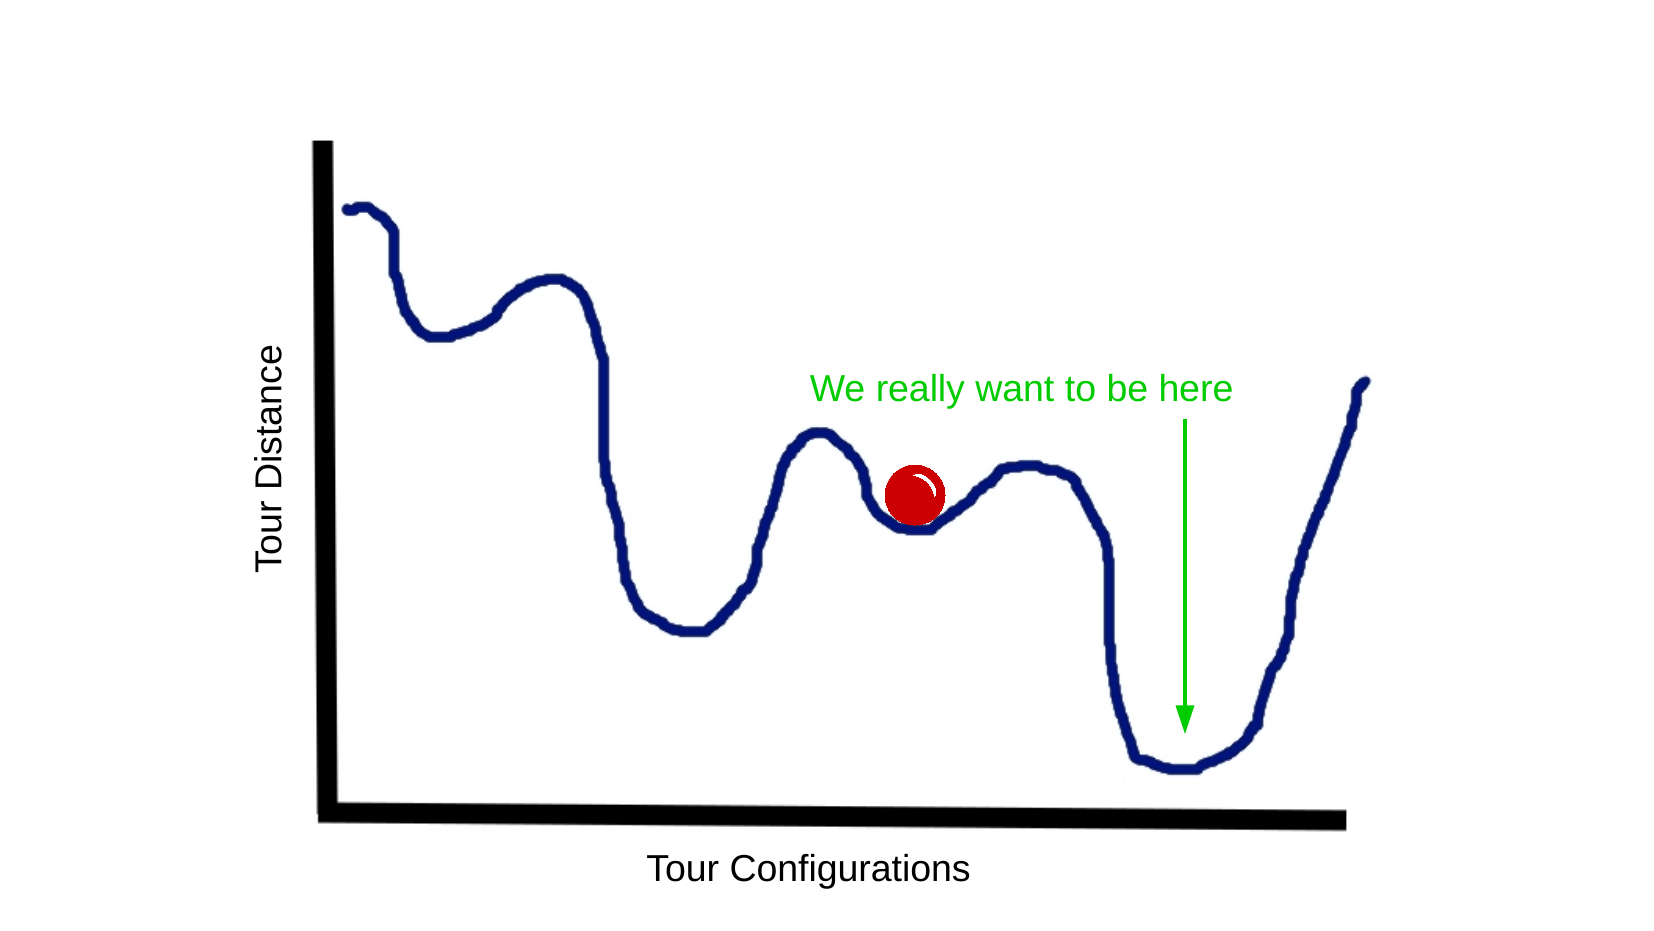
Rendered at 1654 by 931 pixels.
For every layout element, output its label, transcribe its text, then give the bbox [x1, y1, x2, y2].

text_box Tour Distance [240, 330, 297, 589]
text_box We really want to be here [795, 360, 1249, 417]
picture [298, 119, 1381, 841]
text_box [885, 465, 946, 526]
text_box Tour Configurations [631, 840, 1051, 898]
